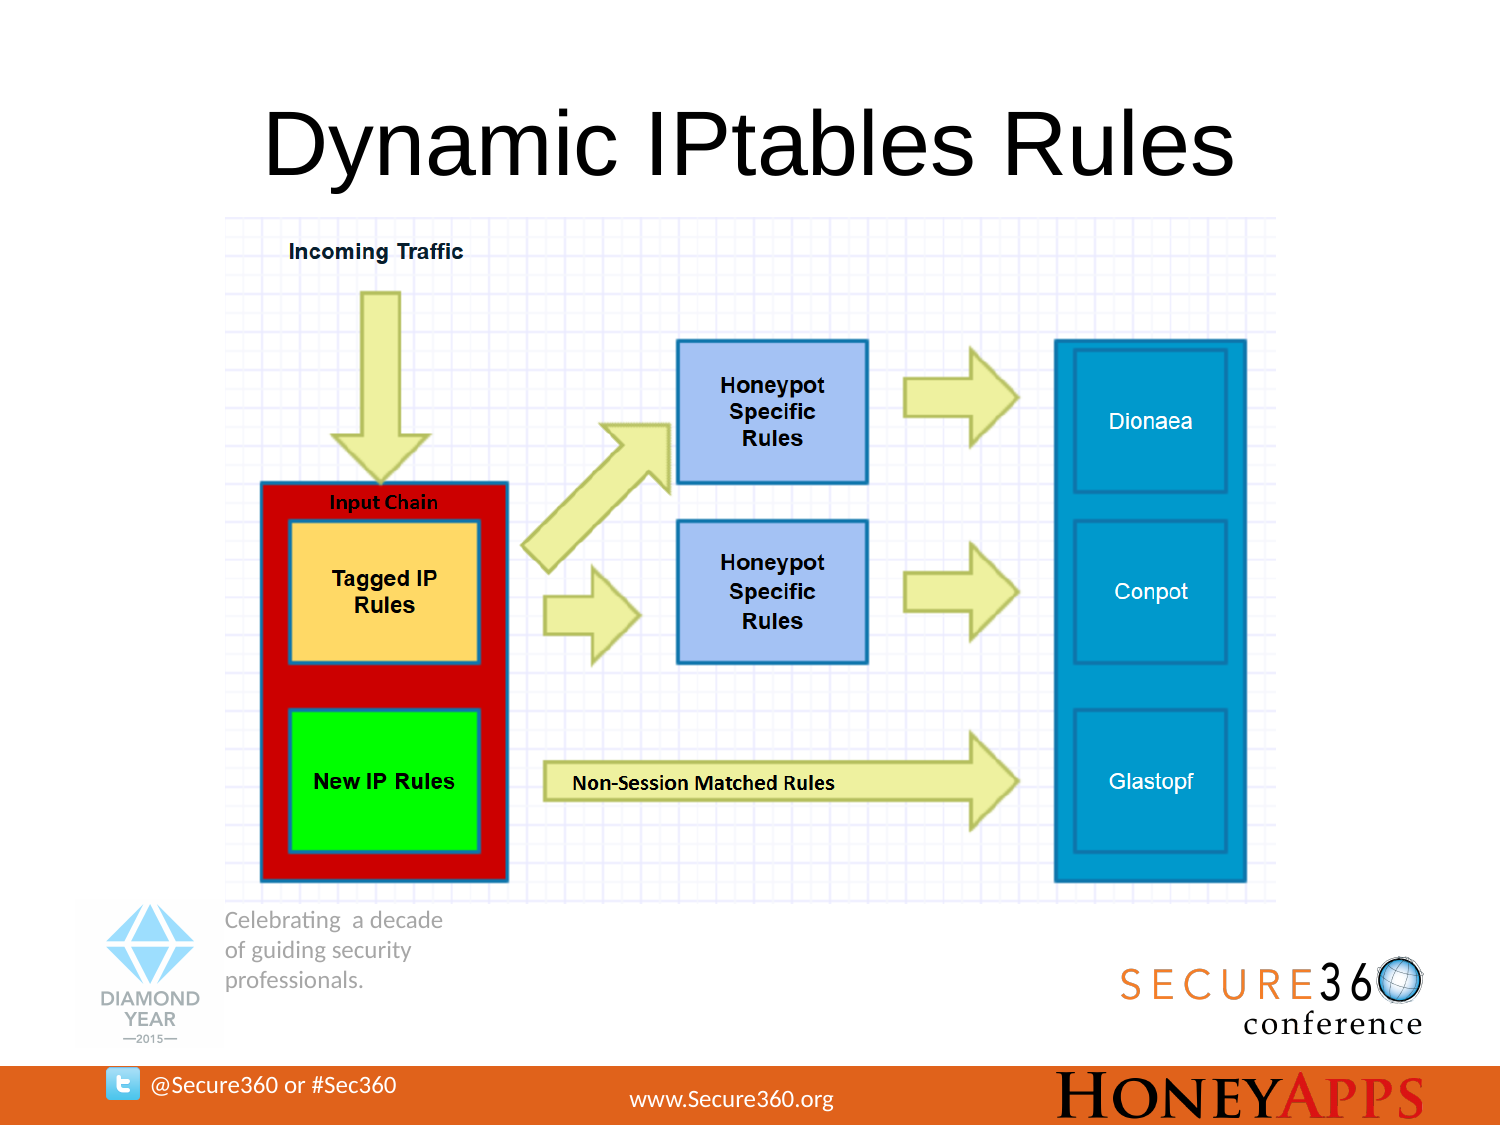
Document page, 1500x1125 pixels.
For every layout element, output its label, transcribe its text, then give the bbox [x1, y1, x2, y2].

picture [225, 217, 1276, 904]
title Dynamic IPtables Rules [112, 90, 1388, 198]
picture [106, 1067, 140, 1100]
picture [75, 899, 224, 1048]
picture [1004, 956, 1486, 1125]
